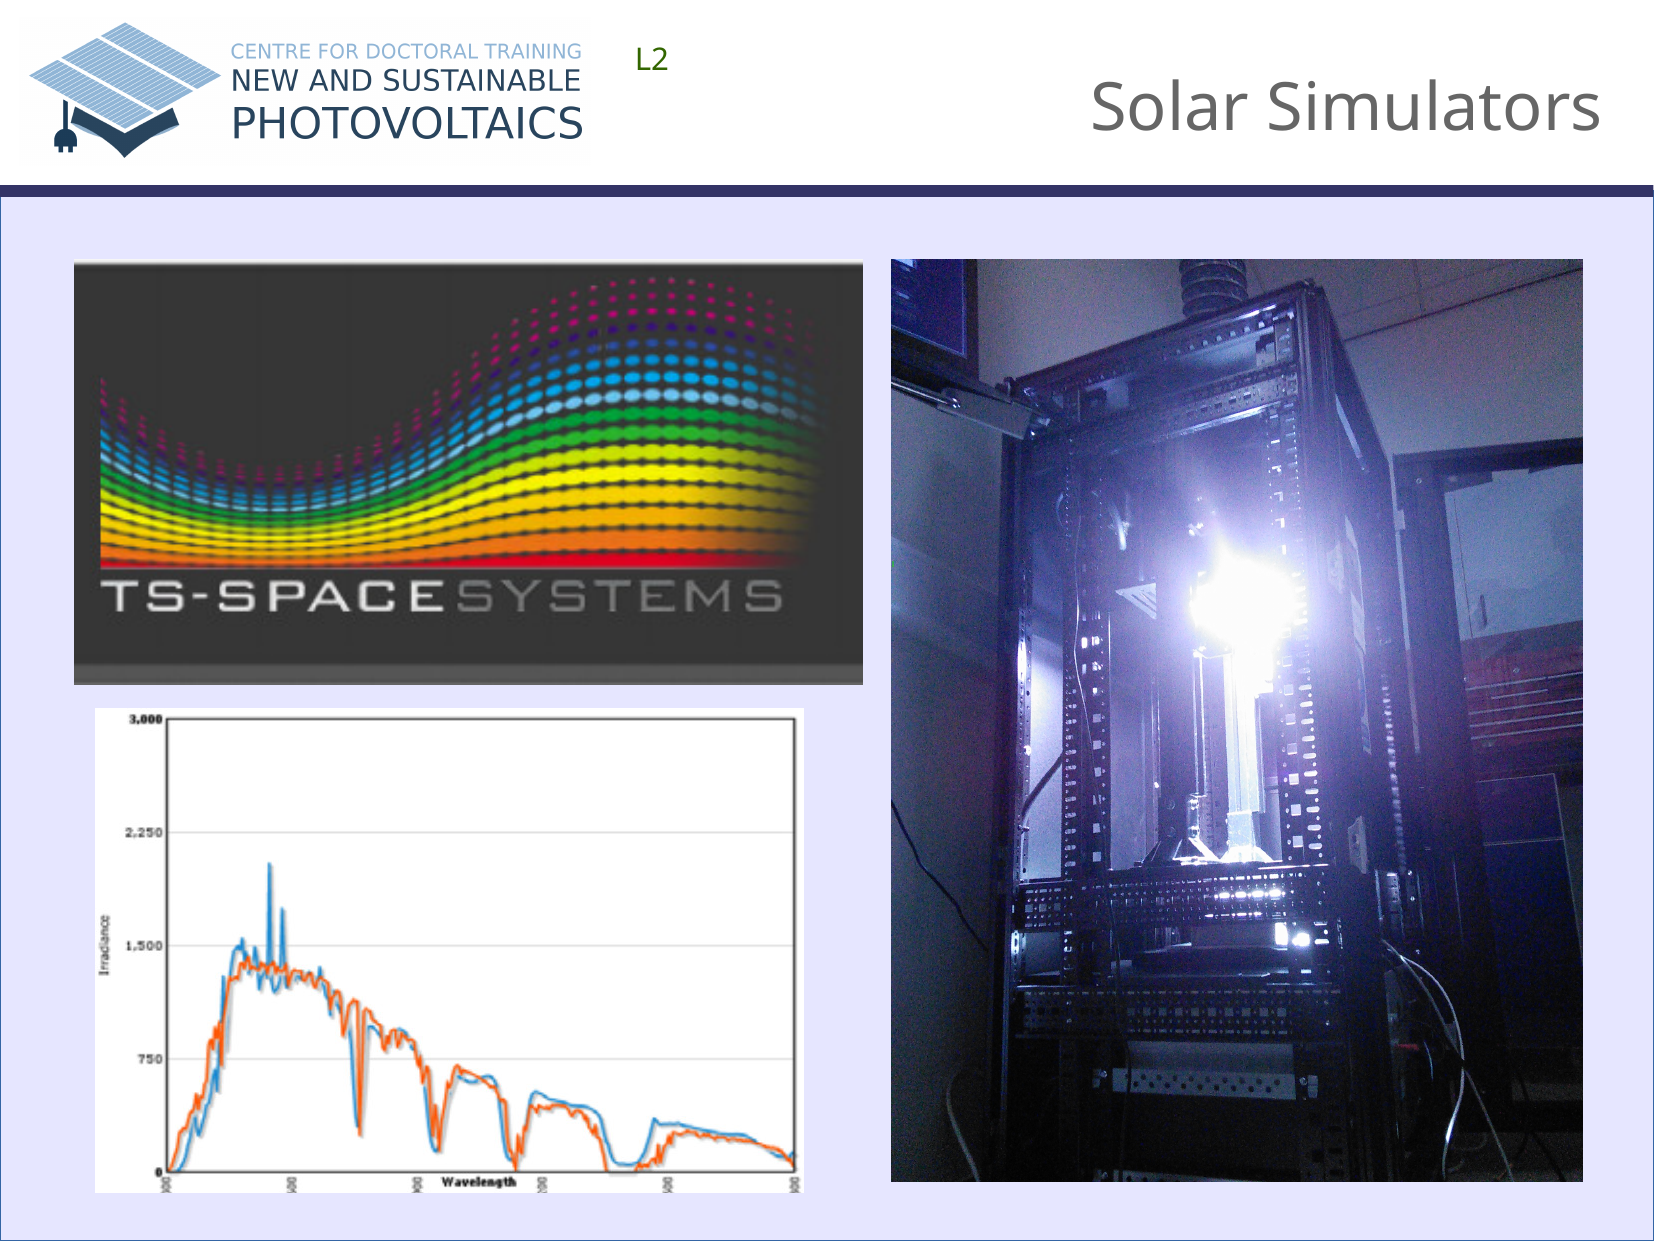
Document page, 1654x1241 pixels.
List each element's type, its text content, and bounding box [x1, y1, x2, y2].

picture [74, 259, 863, 685]
picture [891, 259, 1583, 1182]
text_box Solar Simulators [767, 51, 1619, 142]
text_box [0, 197, 1654, 1241]
text_box L2 [620, 29, 880, 80]
picture [95, 708, 804, 1193]
picture [19, 17, 591, 166]
